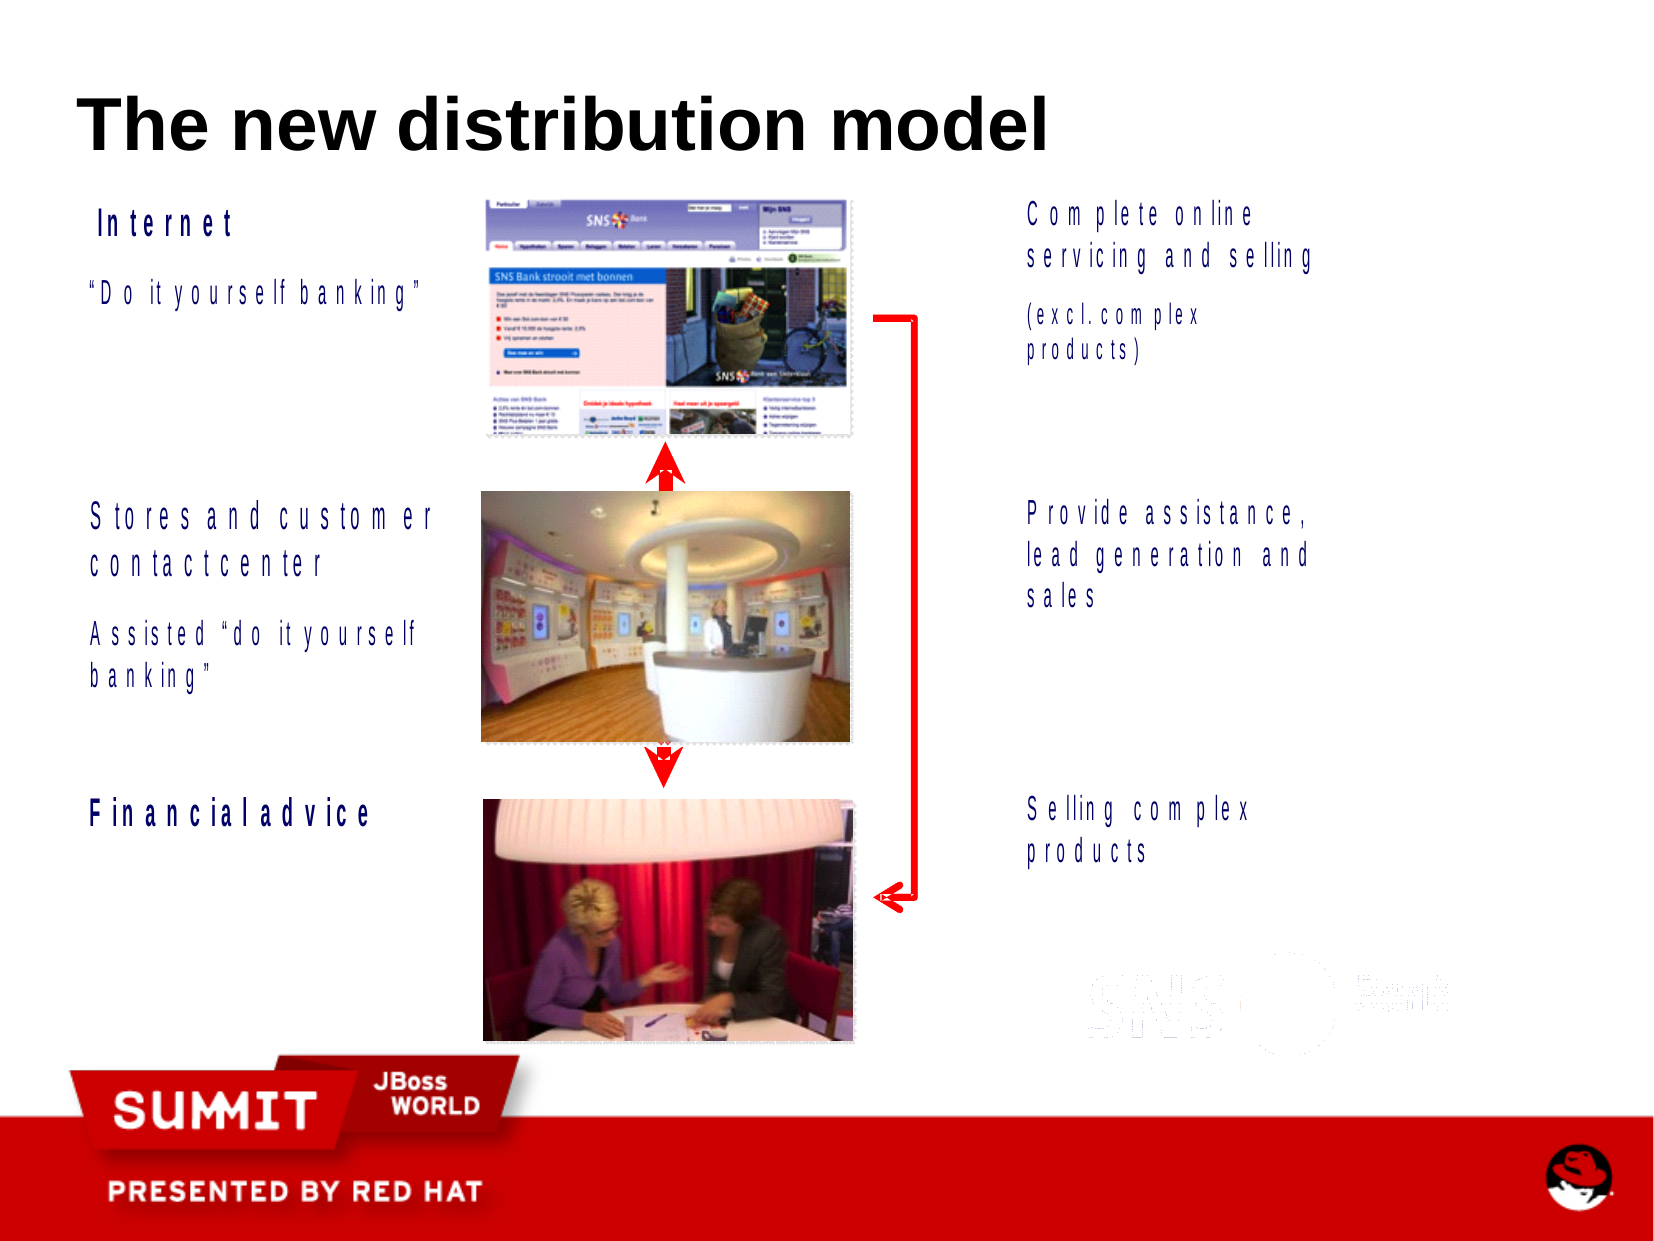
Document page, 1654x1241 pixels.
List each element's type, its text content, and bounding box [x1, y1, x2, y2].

picture [0, 178, 1654, 1241]
title The new distribution model [76, 45, 1565, 204]
